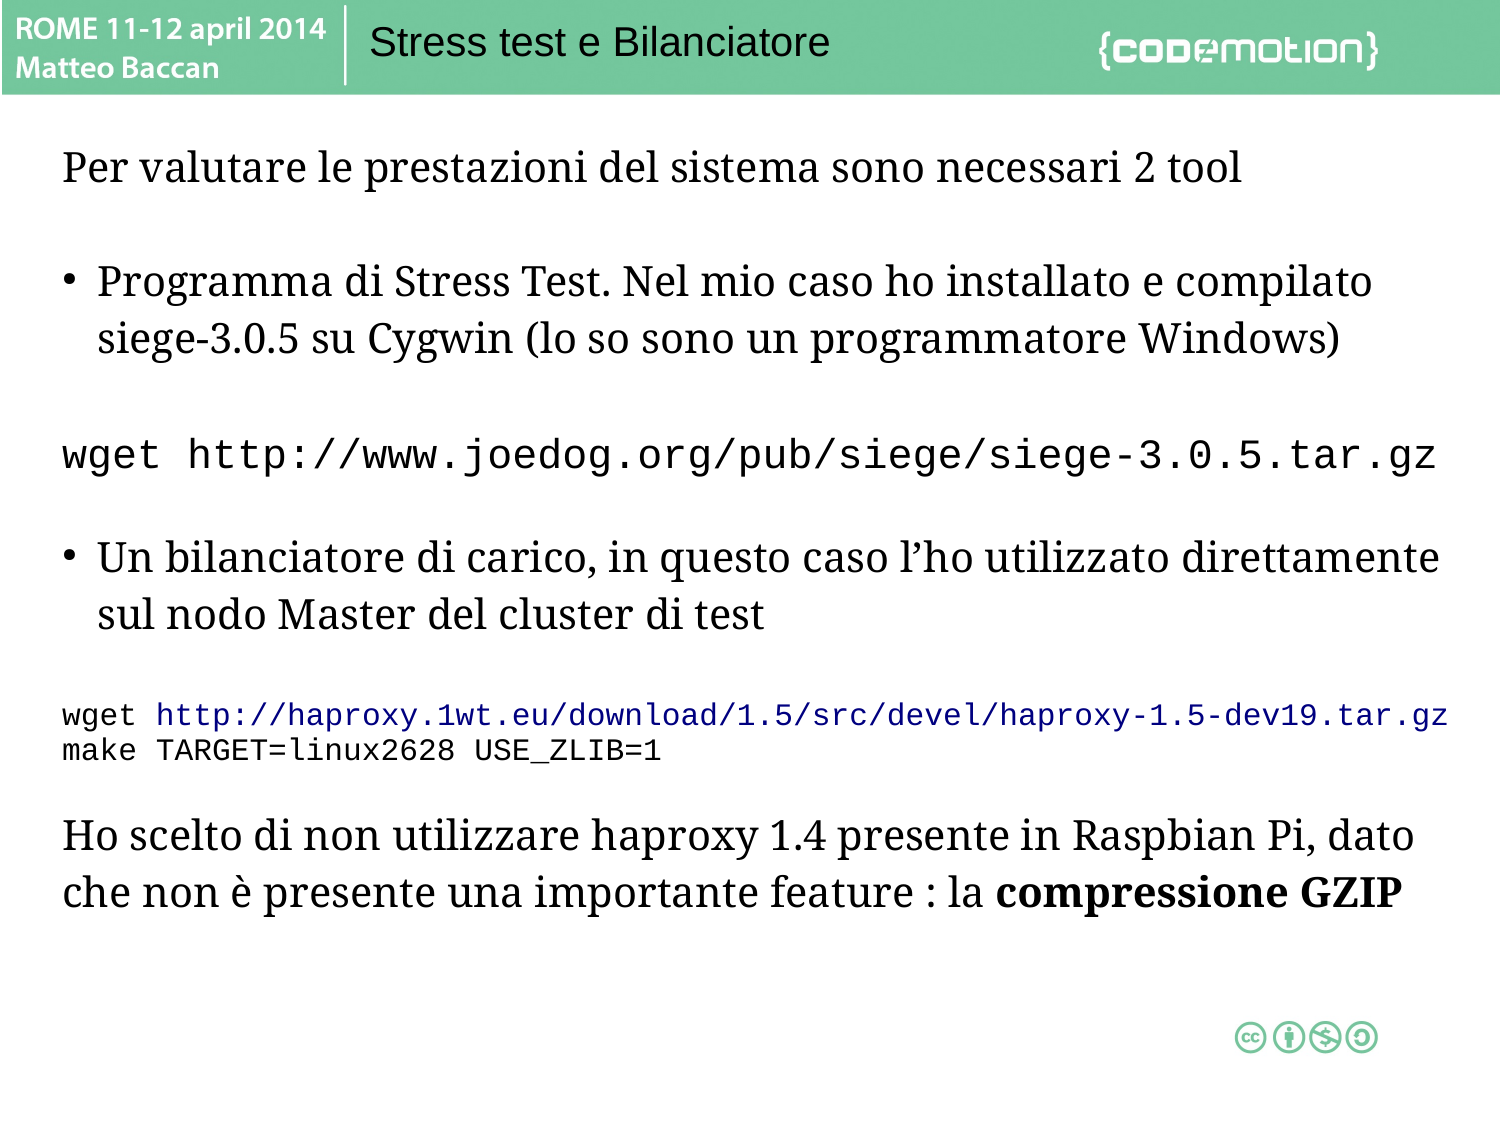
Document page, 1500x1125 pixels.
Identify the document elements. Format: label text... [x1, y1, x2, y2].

text_box Per valutare le prestazioni del sistema sono necessari 2 tool Programma di Stress Test. Nel mio caso ho installato e compilato siege-3.0.5 su Cygwin (lo so sono un programmatore Windows) wget http://www.joedog.org/pub/siege/siege-3.0.5.tar.gz Un bilanciatore di carico, in questo caso l’ho utilizzato direttamente sul nodo Master del cluster di test wget http://haproxy.1wt.eu/download/1.5/src/devel/haproxy-1.5-dev19.tar.gz make TARGET=linux2628 USE_ZLIB=1 Ho scelto di non utilizzare haproxy 1.4 presente in Raspbian Pi, dato che non è presente una importante feature : la compressione GZIP [47, 129, 1475, 969]
list Stress test e Bilanciatore [354, 11, 1380, 87]
picture [2, 0, 1500, 1125]
